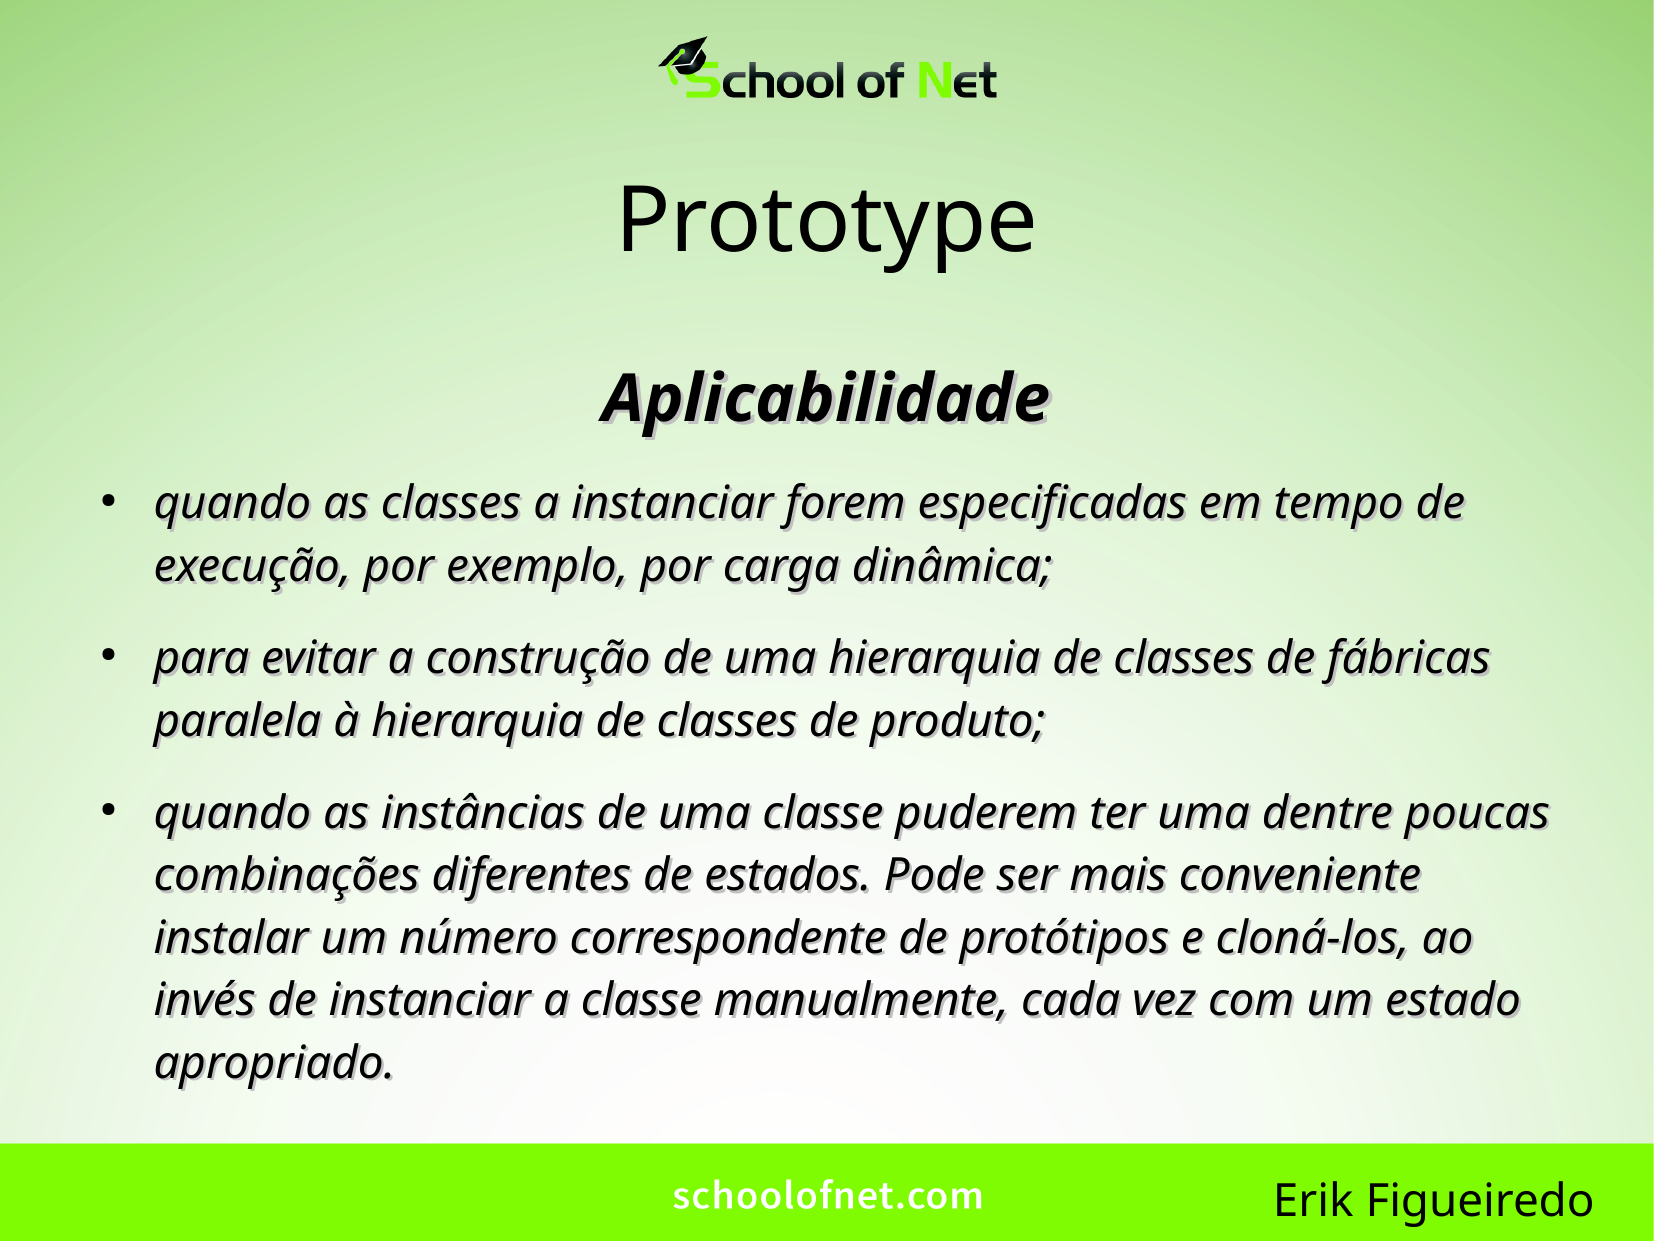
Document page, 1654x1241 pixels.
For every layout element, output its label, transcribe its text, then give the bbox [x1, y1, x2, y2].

title Prototype [82, 141, 1571, 290]
list Aplicabilidade quando as classes a instanciar forem especificadas em tempo de execução, por exemplo, por carga dinâmica; para evitar a construção de uma hierarquia de classes de fábricas paralela à hierarquia de classes de produto; quando as instâncias de uma classe puderem ter uma dentre poucas combinações diferentes de estados. Pode ser mais conveniente instalar um número correspondente de protótipos e cloná-los, ao invés de instanciar a classe manualmente, cada vez com um estado apropriado. [82, 311, 1571, 1131]
text_box Erik Figueiredo [768, 1157, 1595, 1241]
picture [0, 0, 1654, 1241]
